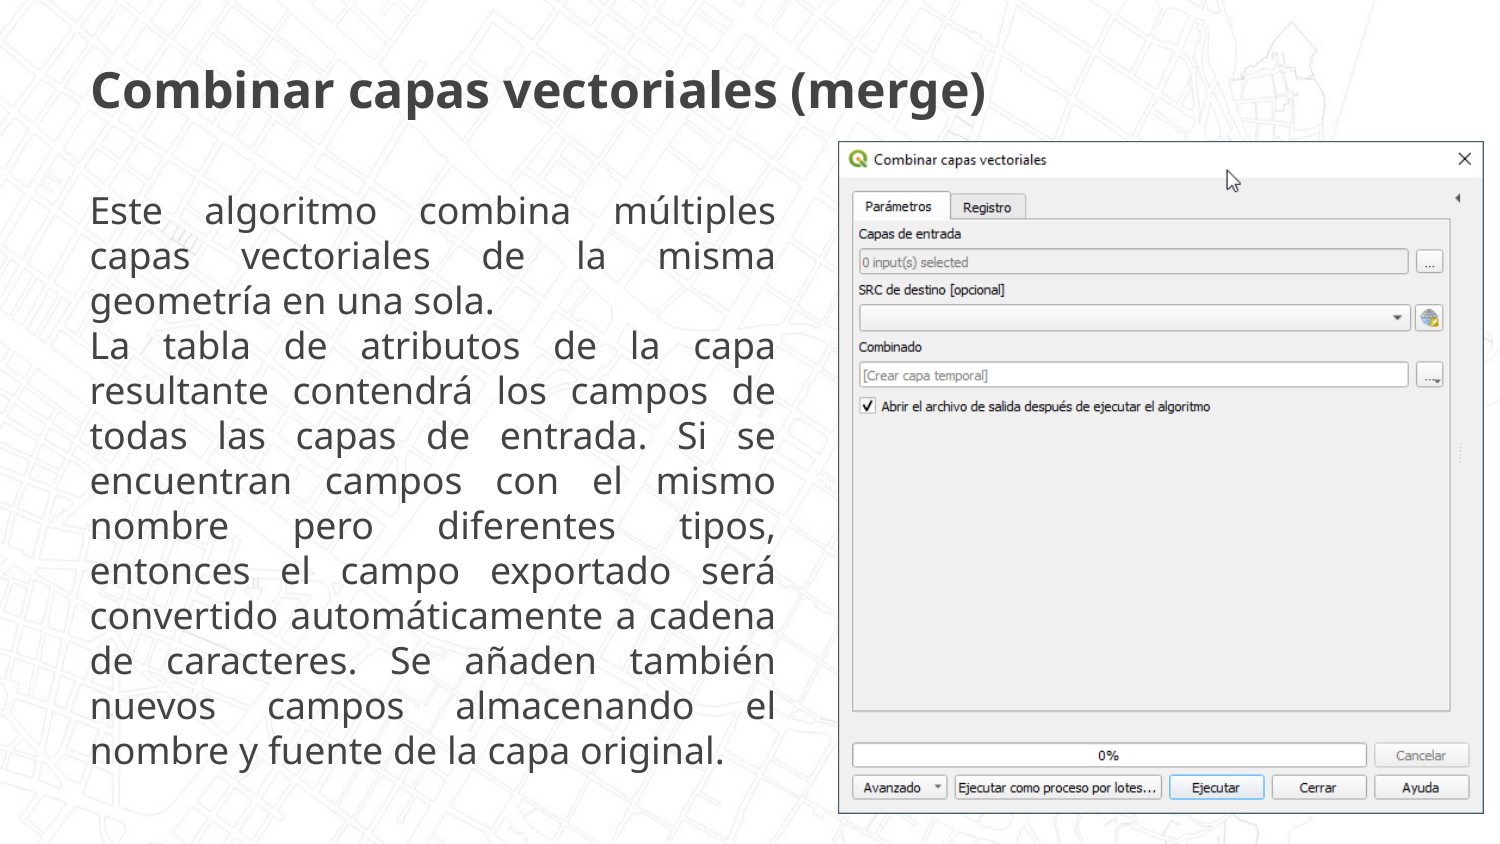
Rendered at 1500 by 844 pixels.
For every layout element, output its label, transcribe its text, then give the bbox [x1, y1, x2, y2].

text_box Este algoritmo combina múltiples capas vectoriales de la misma geometría en una sola. La tabla de atributos de la capa resultante contendrá los campos de todas las capas de entrada. Si se encuentran campos con el mismo nombre pero diferentes tipos, entonces el campo exportado será convertido automáticamente a cadena de caracteres. Se añaden también nuevos campos almacenando el nombre y fuente de la capa original. [74, 79, 792, 844]
text_box Combinar capas vectoriales (merge) [75, 47, 1111, 204]
picture [0, 0, 1500, 844]
